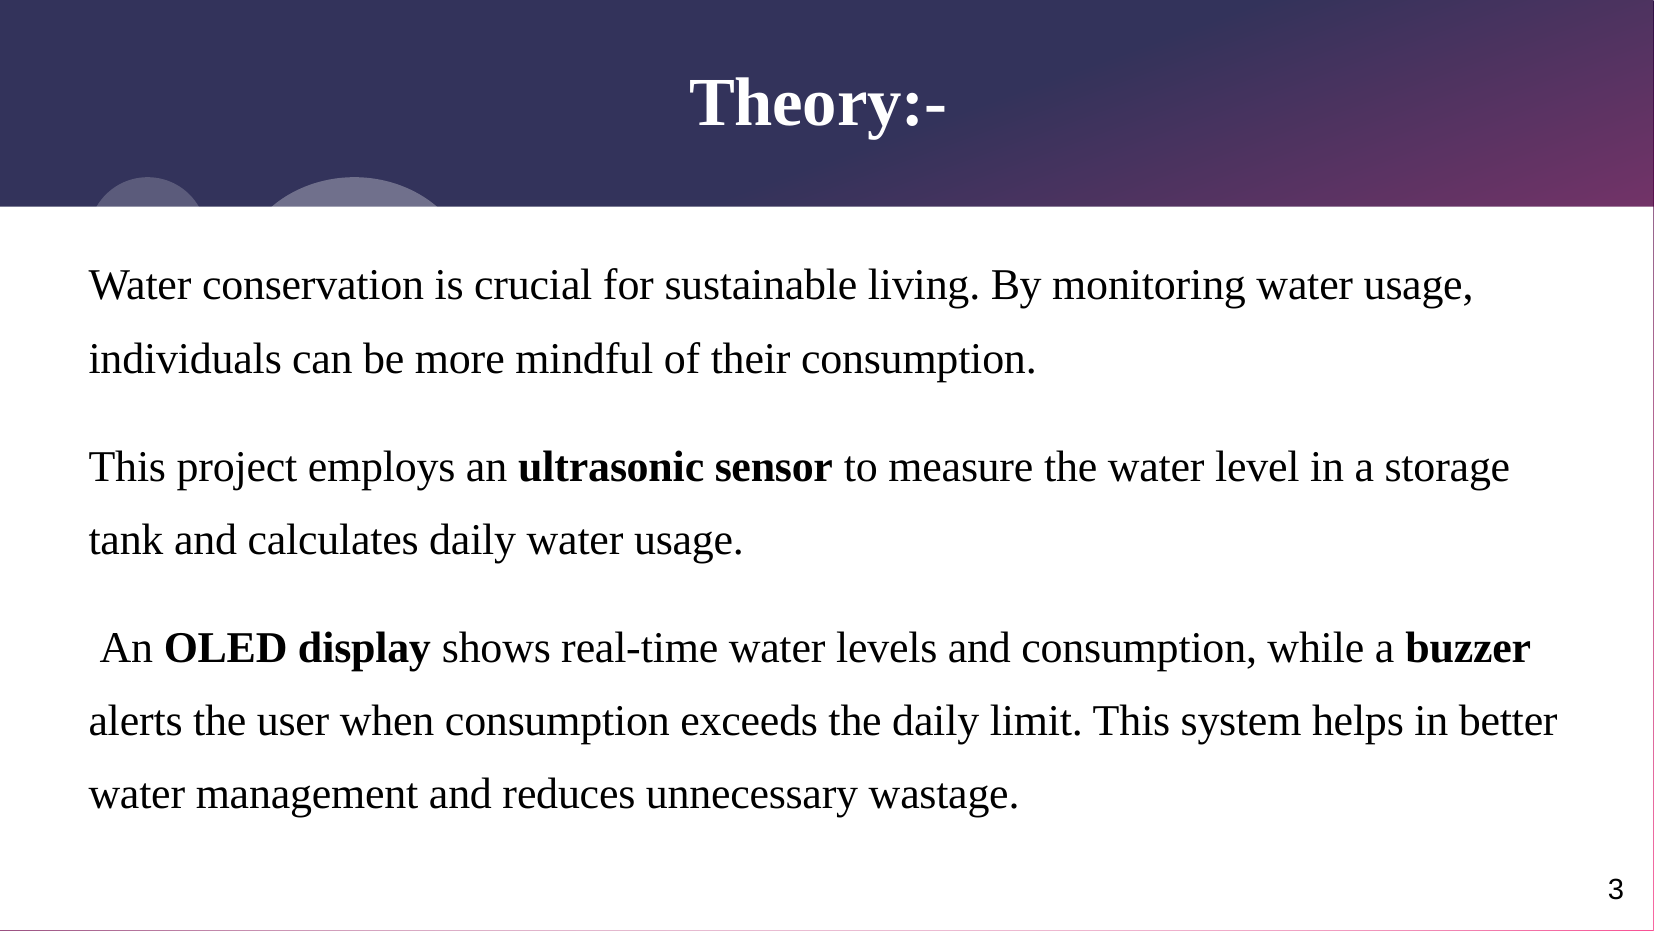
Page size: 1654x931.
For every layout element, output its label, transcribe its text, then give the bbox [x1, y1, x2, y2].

list Water conservation is crucial for sustainable living. By monitoring water usage, individuals can be more mindful of their consumption. This project employs an ultrasonic sensor to measure the water level in a storage tank and calculates daily water usage. An OLED display shows real-time water levels and consumption, while a buzzer alerts the user when consumption exceeds the daily limit. This system helps in better water management and reduces unnecessary wastage. [88, 236, 1565, 827]
title Theory:- [88, 44, 1565, 207]
